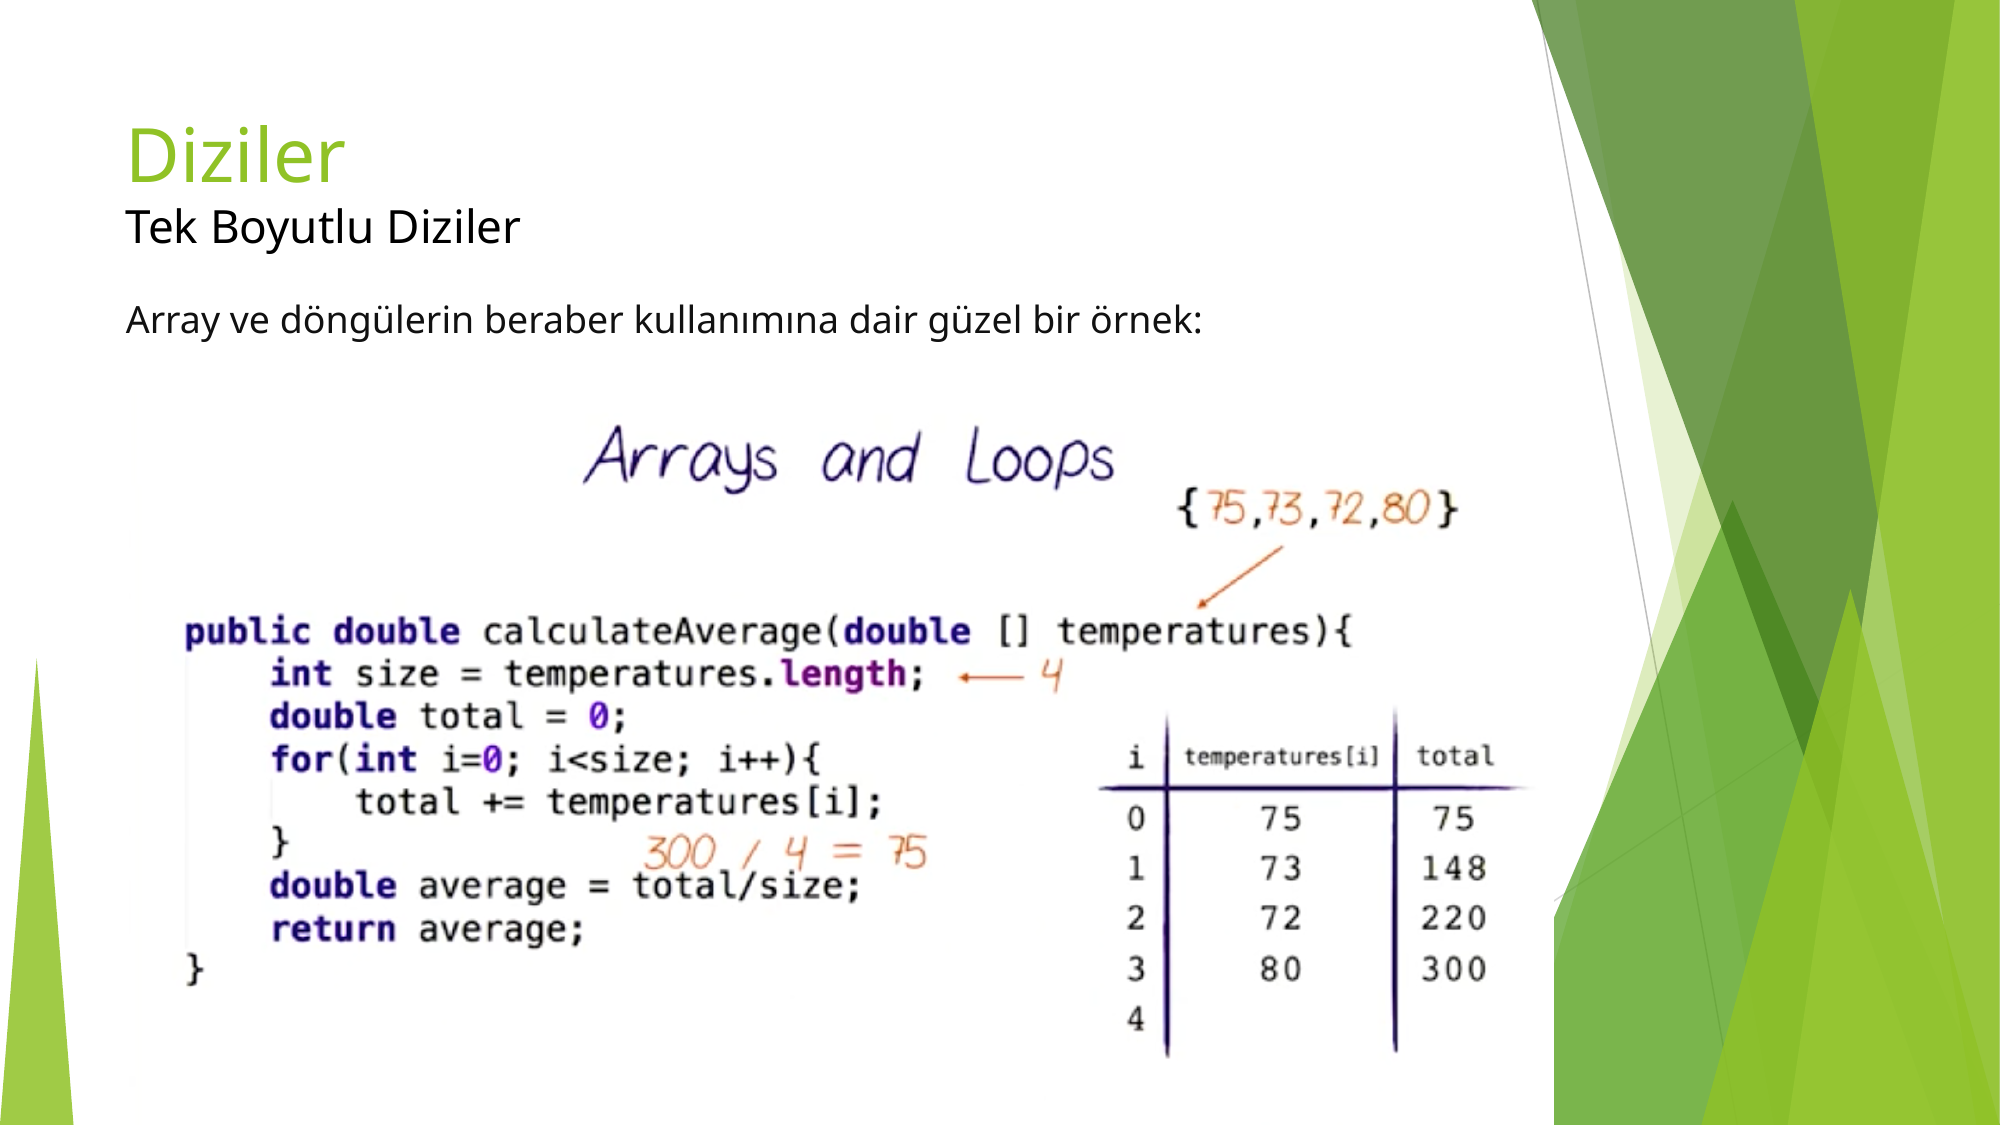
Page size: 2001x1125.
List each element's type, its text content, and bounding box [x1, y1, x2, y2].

text_box Array ve döngülerin beraber kullanımına dair güzel bir örnek: [111, 288, 1517, 697]
picture [129, 389, 1554, 1125]
title Diziler Tek Boyutlu Diziler [111, 99, 1522, 317]
